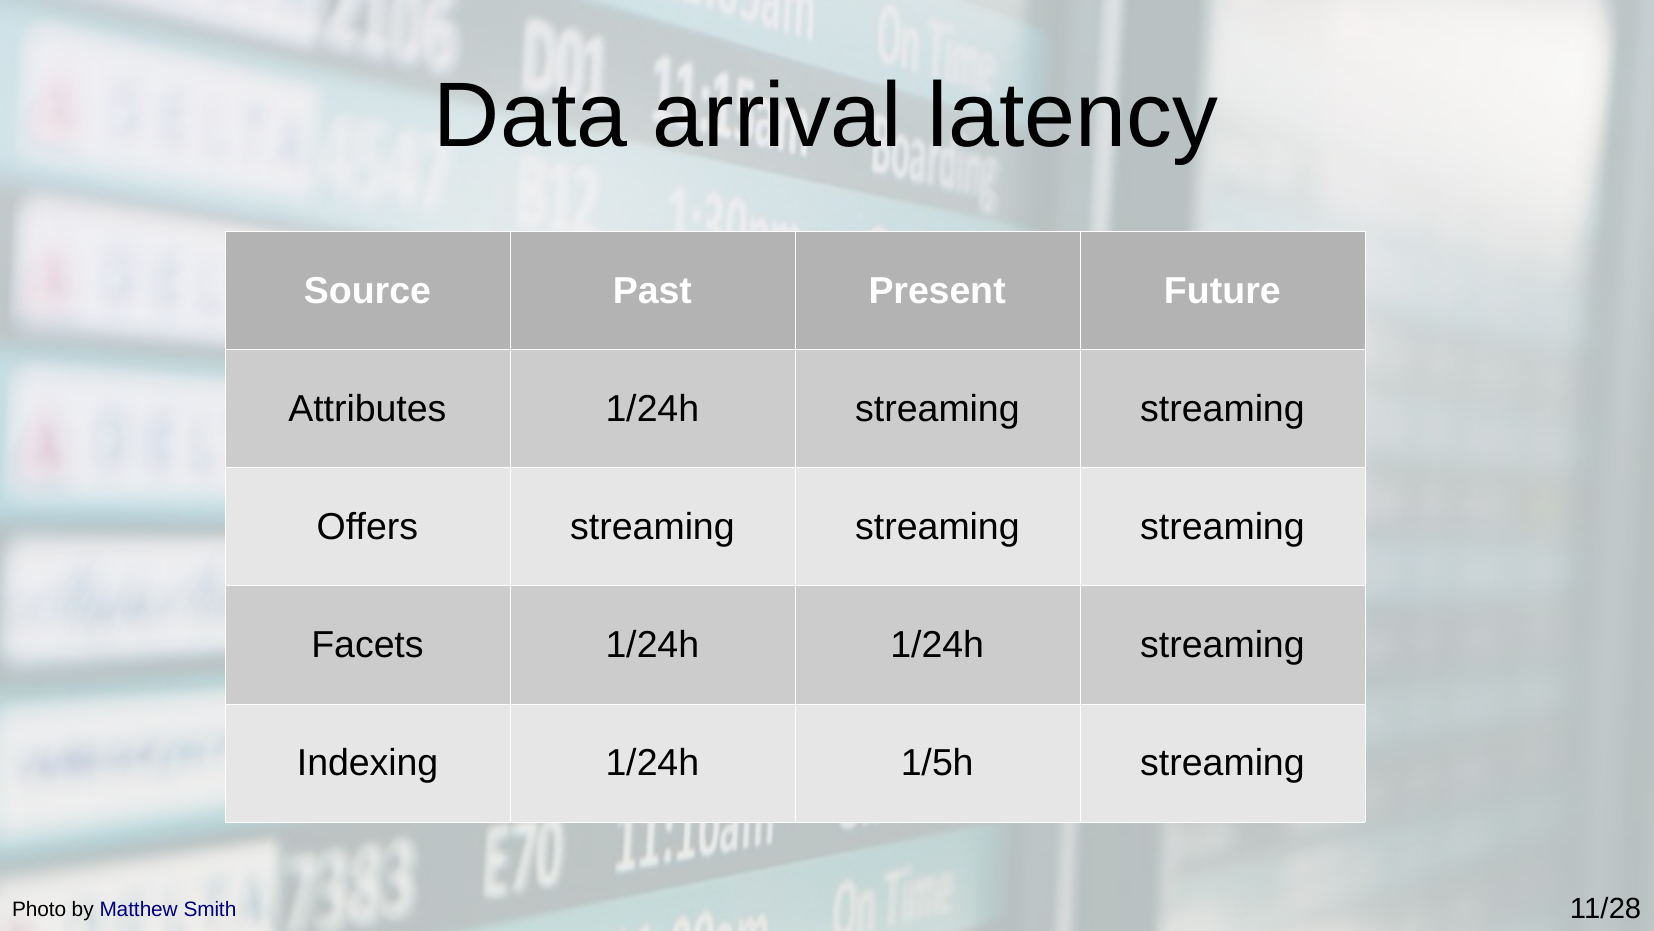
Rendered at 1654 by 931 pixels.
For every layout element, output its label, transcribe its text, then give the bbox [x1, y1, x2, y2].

table_header Source [226, 232, 510, 349]
table_cell Offers [226, 468, 510, 585]
picture [0, 0, 1654, 931]
table_cell 1/24h [511, 350, 795, 467]
table_cell streaming [1081, 468, 1365, 585]
table_cell Facets [226, 586, 510, 704]
table_cell streaming [796, 350, 1080, 467]
text_box <number>/28 [1452, 884, 1654, 931]
table_cell streaming [796, 468, 1080, 585]
table_cell streaming [1081, 586, 1365, 704]
text_box Photo by Matthew Smith [0, 890, 493, 929]
table_header Present [796, 232, 1080, 349]
table_cell Indexing [226, 705, 510, 822]
table_cell 1/24h [511, 705, 795, 822]
table_cell Attributes [226, 350, 510, 467]
table_cell streaming [1081, 350, 1365, 467]
title Data arrival latency [82, 37, 1571, 193]
table_cell 1/24h [511, 586, 795, 704]
table_cell 1/5h [796, 705, 1080, 822]
table_header Future [1081, 232, 1365, 349]
table_cell 1/24h [796, 586, 1080, 704]
table_cell streaming [1081, 705, 1365, 822]
table_cell streaming [511, 468, 795, 585]
table_header Past [511, 232, 795, 349]
